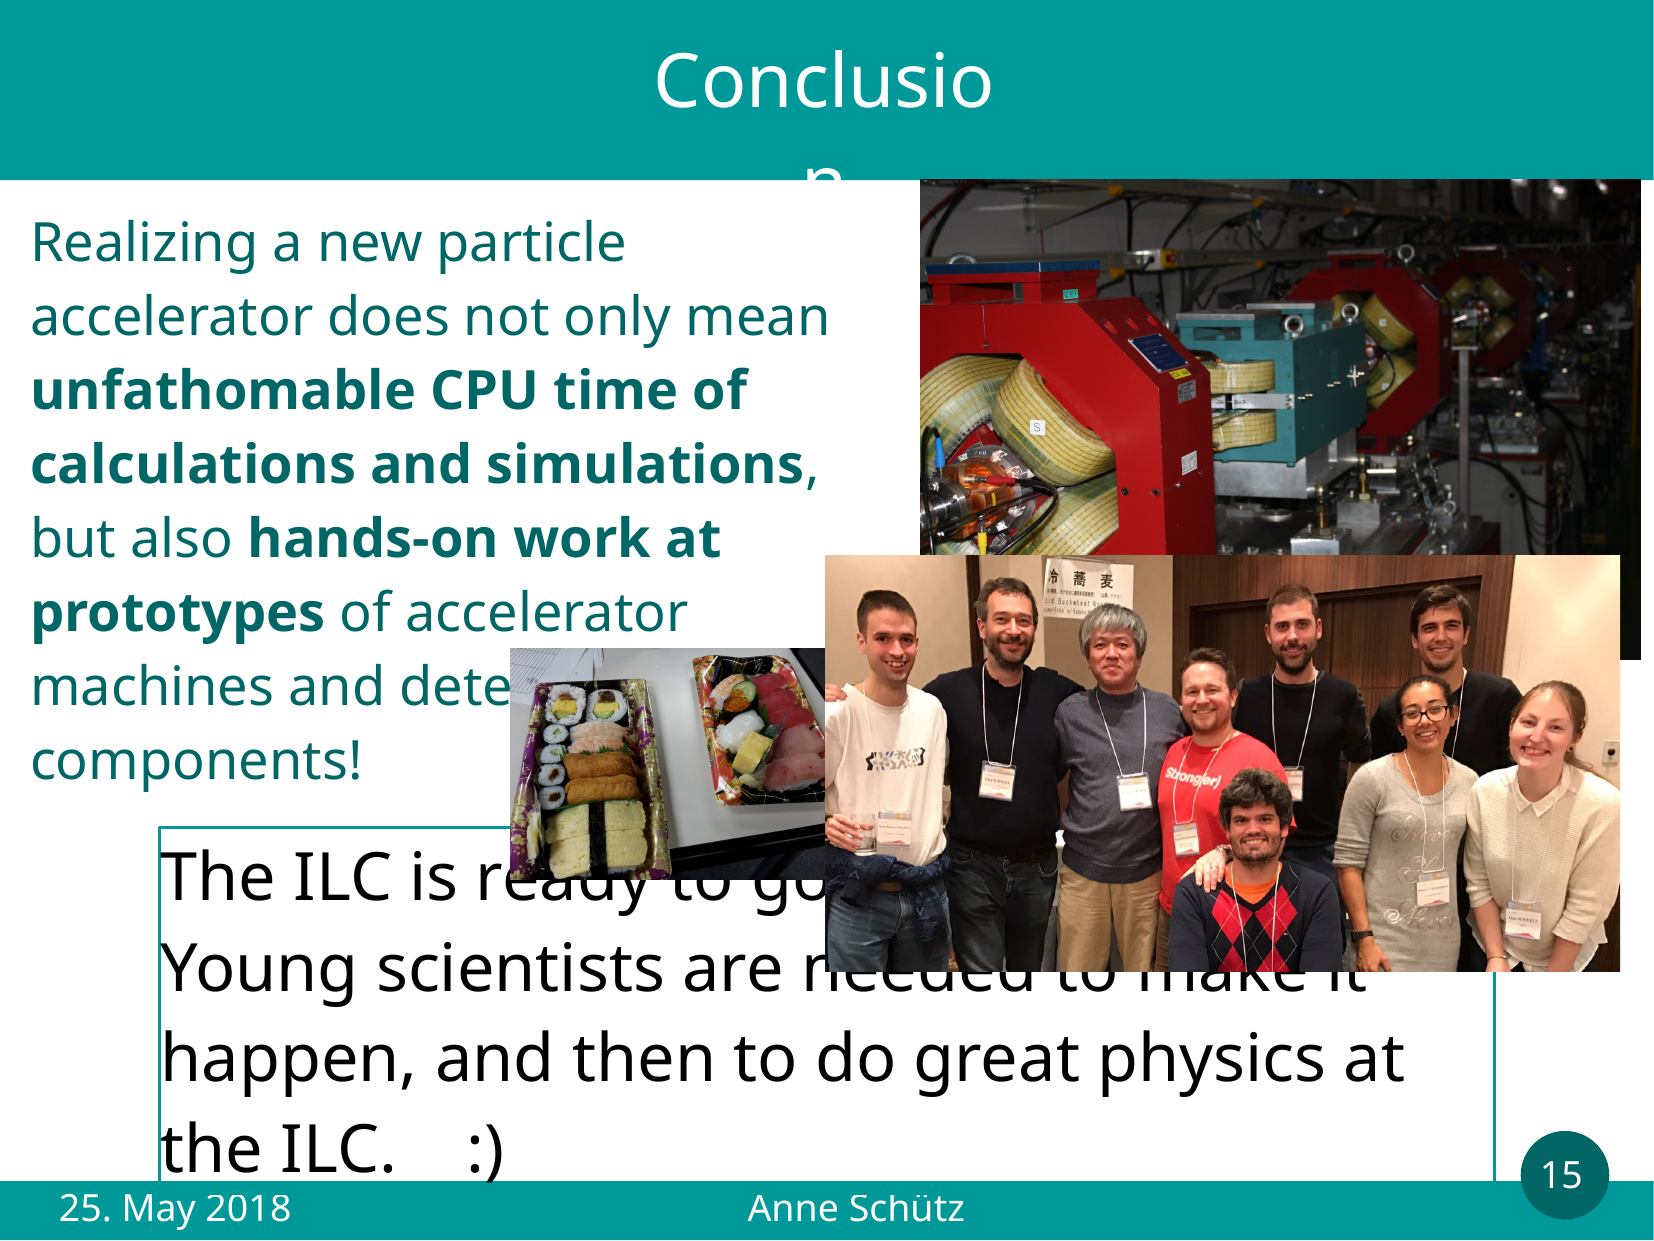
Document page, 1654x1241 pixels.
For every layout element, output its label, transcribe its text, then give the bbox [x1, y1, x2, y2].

text_box Realizing a new particle accelerator does not only mean unfathomable CPU time of calculations and simulations, but also hands-on work at prototypes of accelerator machines and detector components! [30, 263, 901, 736]
text_box The ILC is ready to go! Young scientists are needed to make it happen, and then to do great physics at the ILC. :) [159, 864, 1495, 1157]
picture [510, 179, 1641, 972]
title Conclusion [653, 0, 1000, 292]
